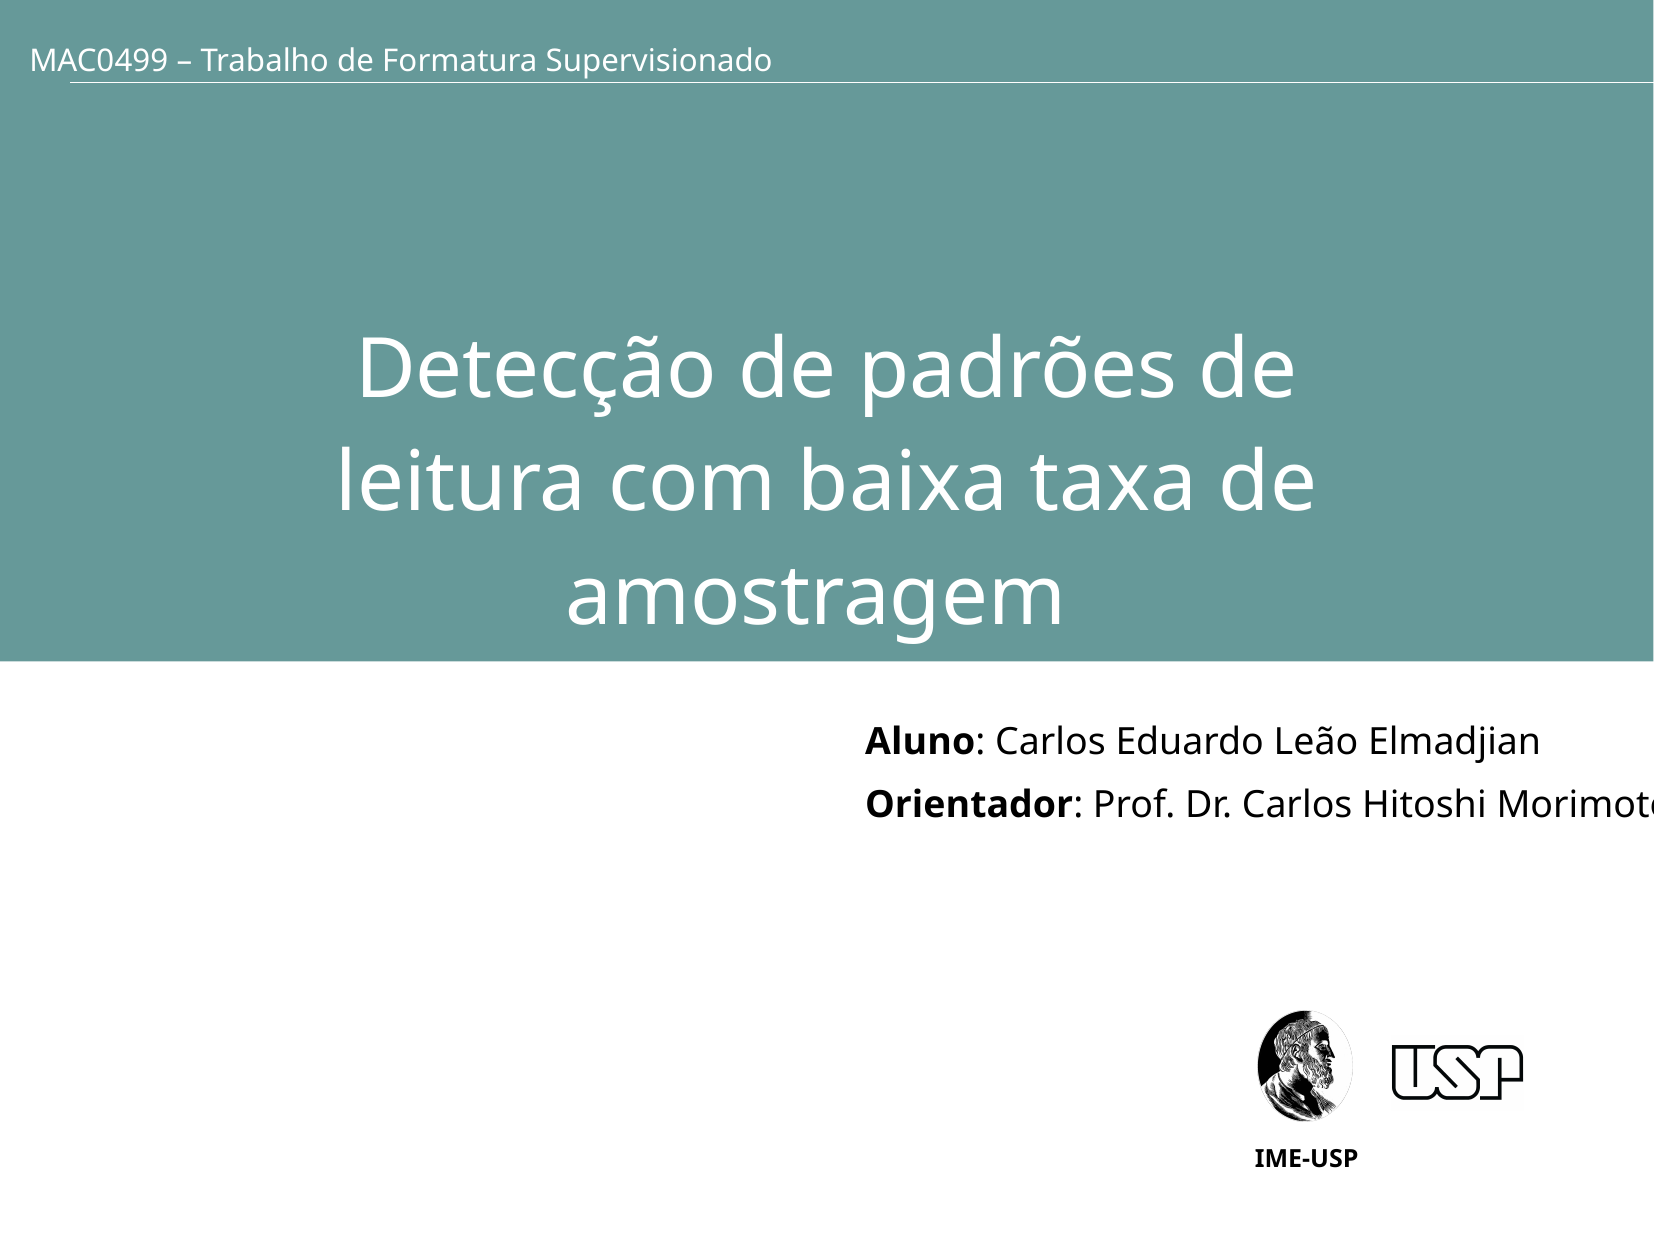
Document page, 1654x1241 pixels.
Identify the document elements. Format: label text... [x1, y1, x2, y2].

picture [1257, 1010, 1353, 1123]
title MAC0499 – Trabalho de Formatura Supervisionado [0, 29, 987, 89]
title Detecção de padrões de leitura com baixa taxa de amostragem [242, 277, 1412, 680]
text_box Aluno: Carlos Eduardo Leão Elmadjian Orientador: Prof. Dr. Carlos Hitoshi Morimoto [850, 707, 1654, 810]
picture [1391, 1035, 1524, 1111]
text_box [0, 83, 1654, 662]
text_box [0, 0, 1654, 82]
text_box IME-USP [1240, 1133, 1501, 1233]
